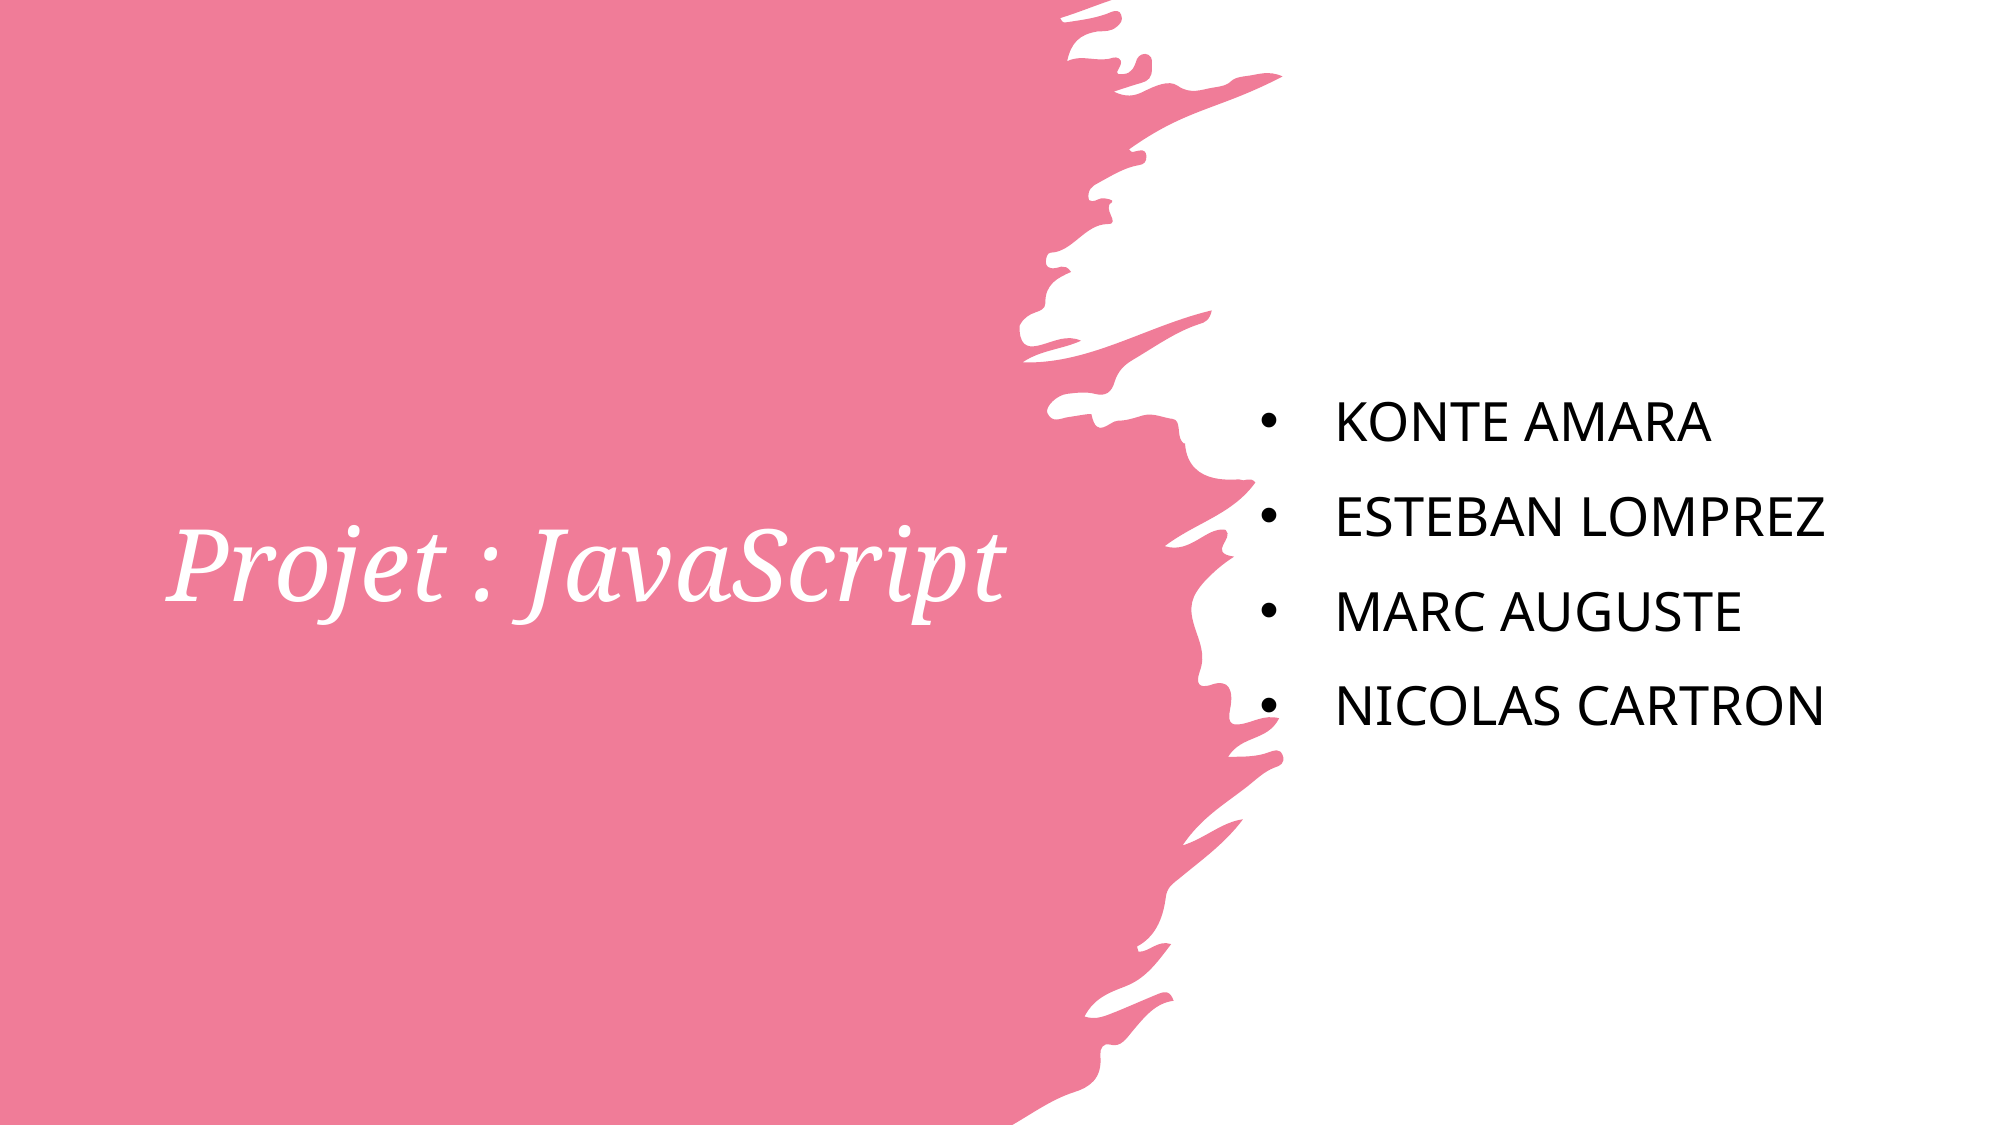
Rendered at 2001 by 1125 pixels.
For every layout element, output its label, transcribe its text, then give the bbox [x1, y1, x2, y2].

title Projet : JavaScript [153, 274, 1072, 851]
subtitle KONTE amara Esteban lomprez Marc auguste Nicolas cartron [1244, 293, 2000, 832]
